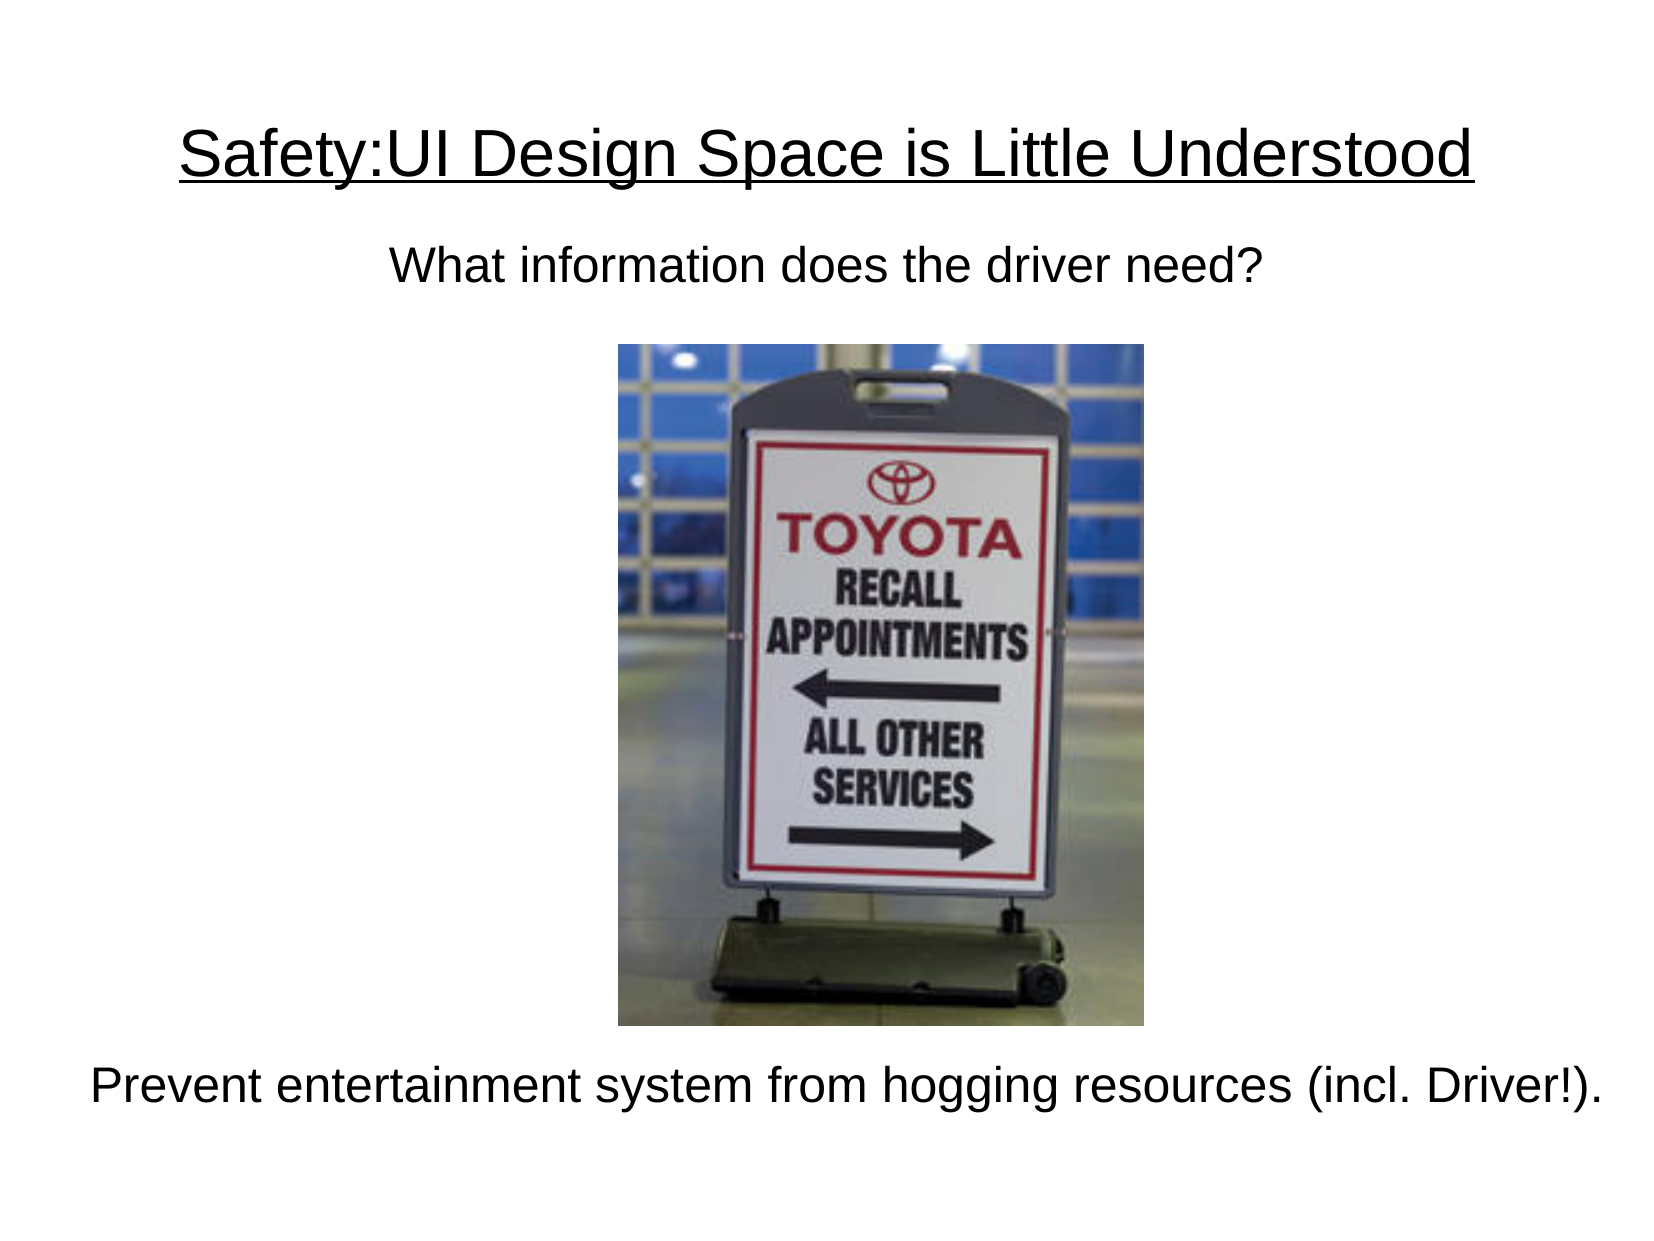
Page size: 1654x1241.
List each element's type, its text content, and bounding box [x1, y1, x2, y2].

text_box Prevent entertainment system from hogging resources (incl. Driver!). [75, 1050, 1634, 1121]
picture [618, 344, 1144, 1027]
text_box What information does the driver need? [373, 229, 1280, 301]
title Safety:UI Design Space is Little Understood [82, 49, 1571, 257]
